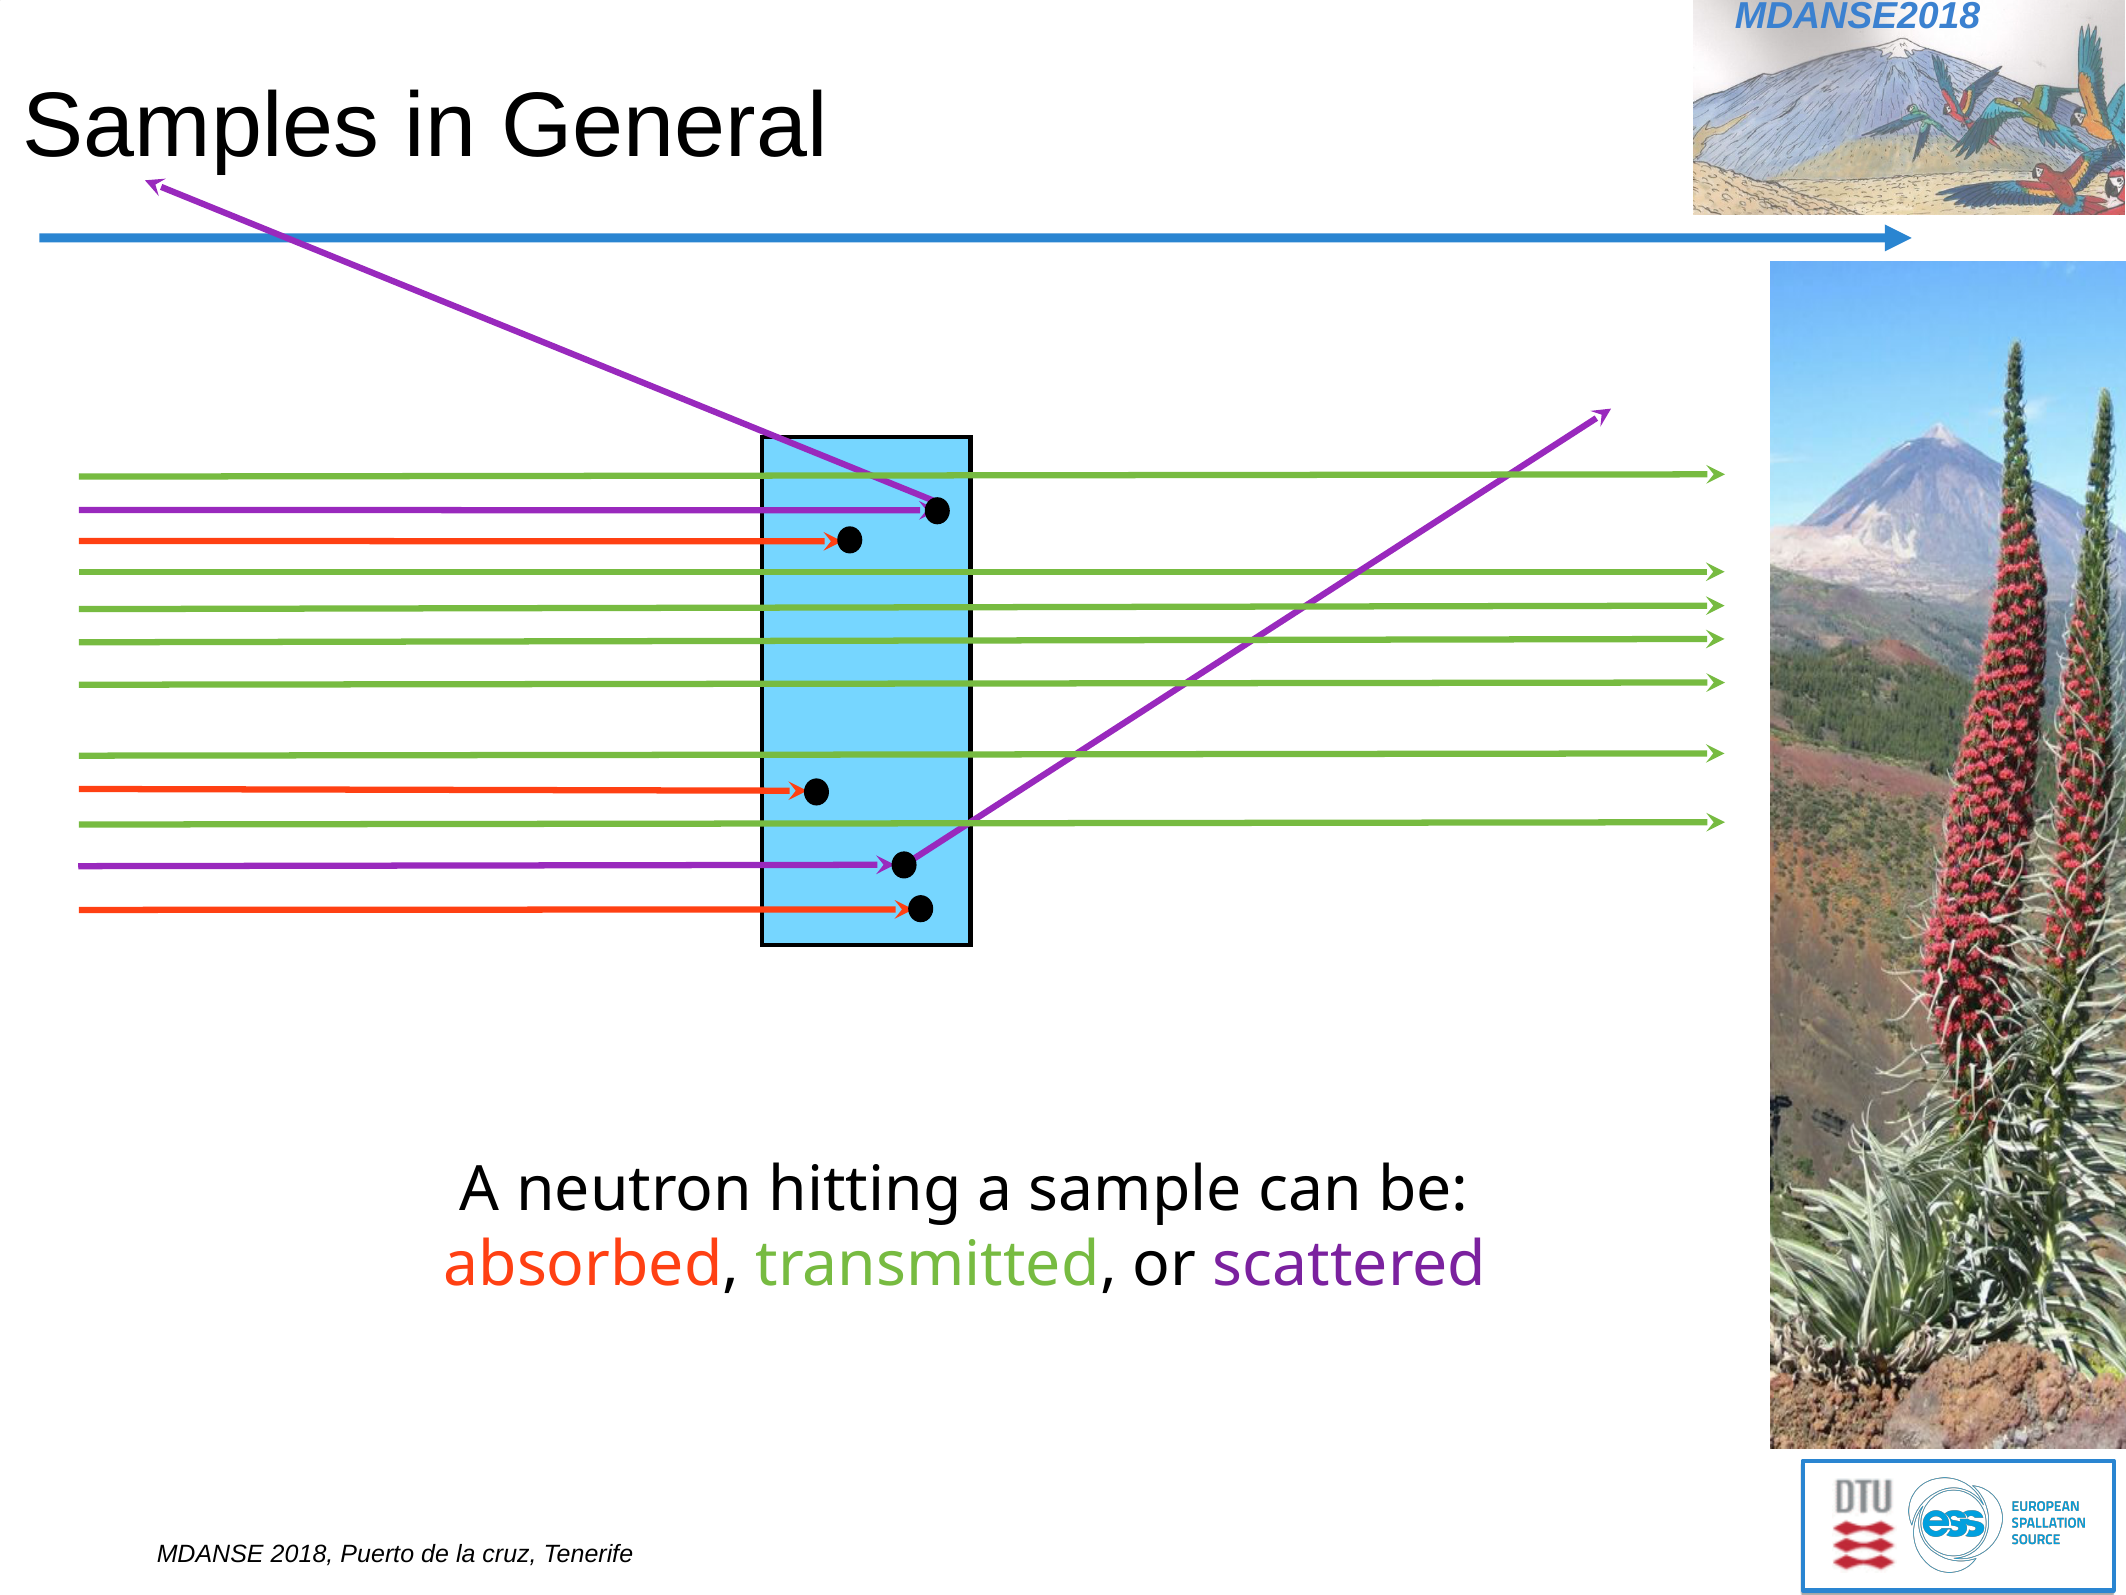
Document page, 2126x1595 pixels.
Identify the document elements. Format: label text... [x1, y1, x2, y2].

text_box [762, 687, 971, 751]
text_box [762, 611, 971, 637]
picture [1770, 261, 2126, 1449]
text_box [762, 575, 971, 604]
text_box [786, 436, 971, 472]
picture [1832, 1477, 1897, 1573]
picture [1693, 0, 2125, 215]
text_box [762, 644, 971, 680]
text_box [762, 479, 971, 569]
title Samples in General [22, 40, 1938, 209]
picture [1908, 1477, 2085, 1573]
text_box [762, 827, 971, 945]
text_box [762, 758, 971, 820]
text_box A neutron hitting a sample can be: absorbed, transmitted, or scattered [9, 1140, 1920, 1307]
text_box [762, 436, 852, 472]
